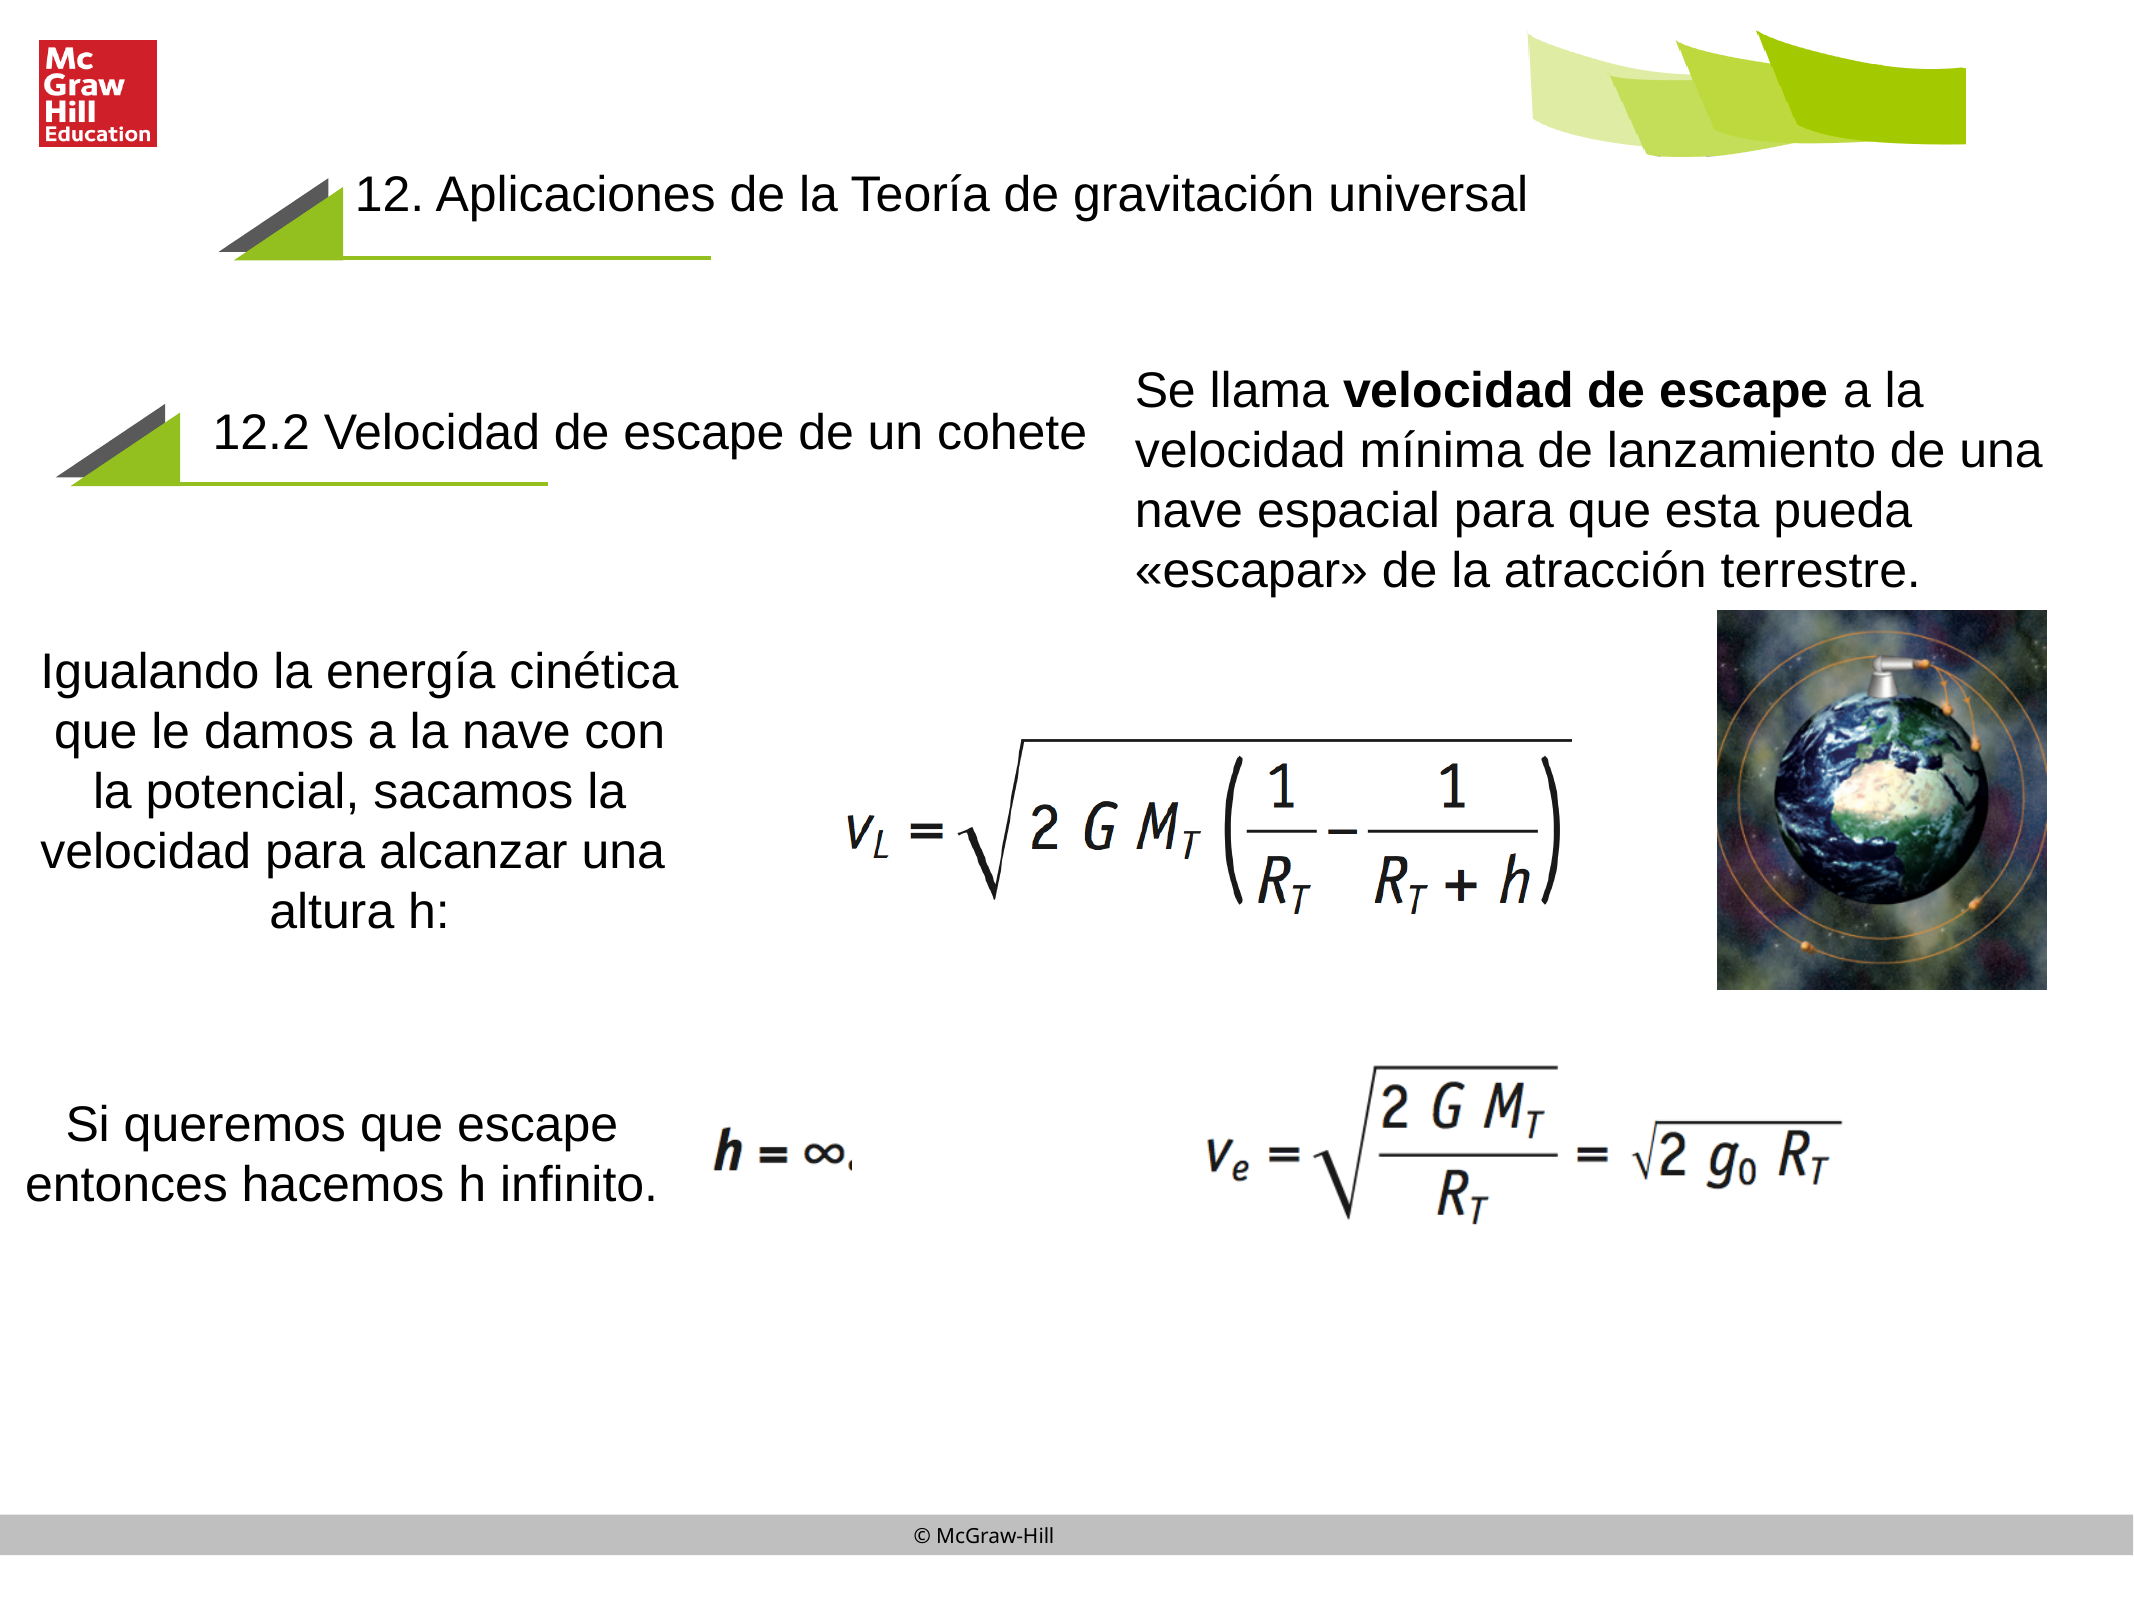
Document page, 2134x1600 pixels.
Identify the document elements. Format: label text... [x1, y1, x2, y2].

text_box [55, 403, 181, 487]
text_box 12.2 Velocidad de escape de un cohete [204, 391, 1097, 469]
picture [1180, 1054, 1865, 1249]
picture [39, 40, 157, 147]
picture [1717, 610, 2047, 990]
text_box © McGraw-Hill [707, 1514, 1261, 1555]
text_box [0, 1514, 2134, 1556]
picture [828, 725, 1582, 924]
picture [705, 1118, 852, 1185]
text_box [218, 178, 344, 261]
picture [1387, 30, 1966, 157]
text_box Igualando la energía cinética que le damos a la nave con la potencial, sacamos la velocidad para alcanzar una altura h: [25, 630, 694, 948]
text_box 12. Aplicaciones de la Teoría de gravitación universal [346, 153, 1538, 230]
text_box Se llama velocidad de escape a la velocidad mínima de lanzamiento de una nave espacial para que esta pueda «escapar» de la atracción terrestre. [1126, 349, 2122, 607]
text_box Si queremos que escape entonces hacemos h infinito. [15, 1082, 669, 1220]
